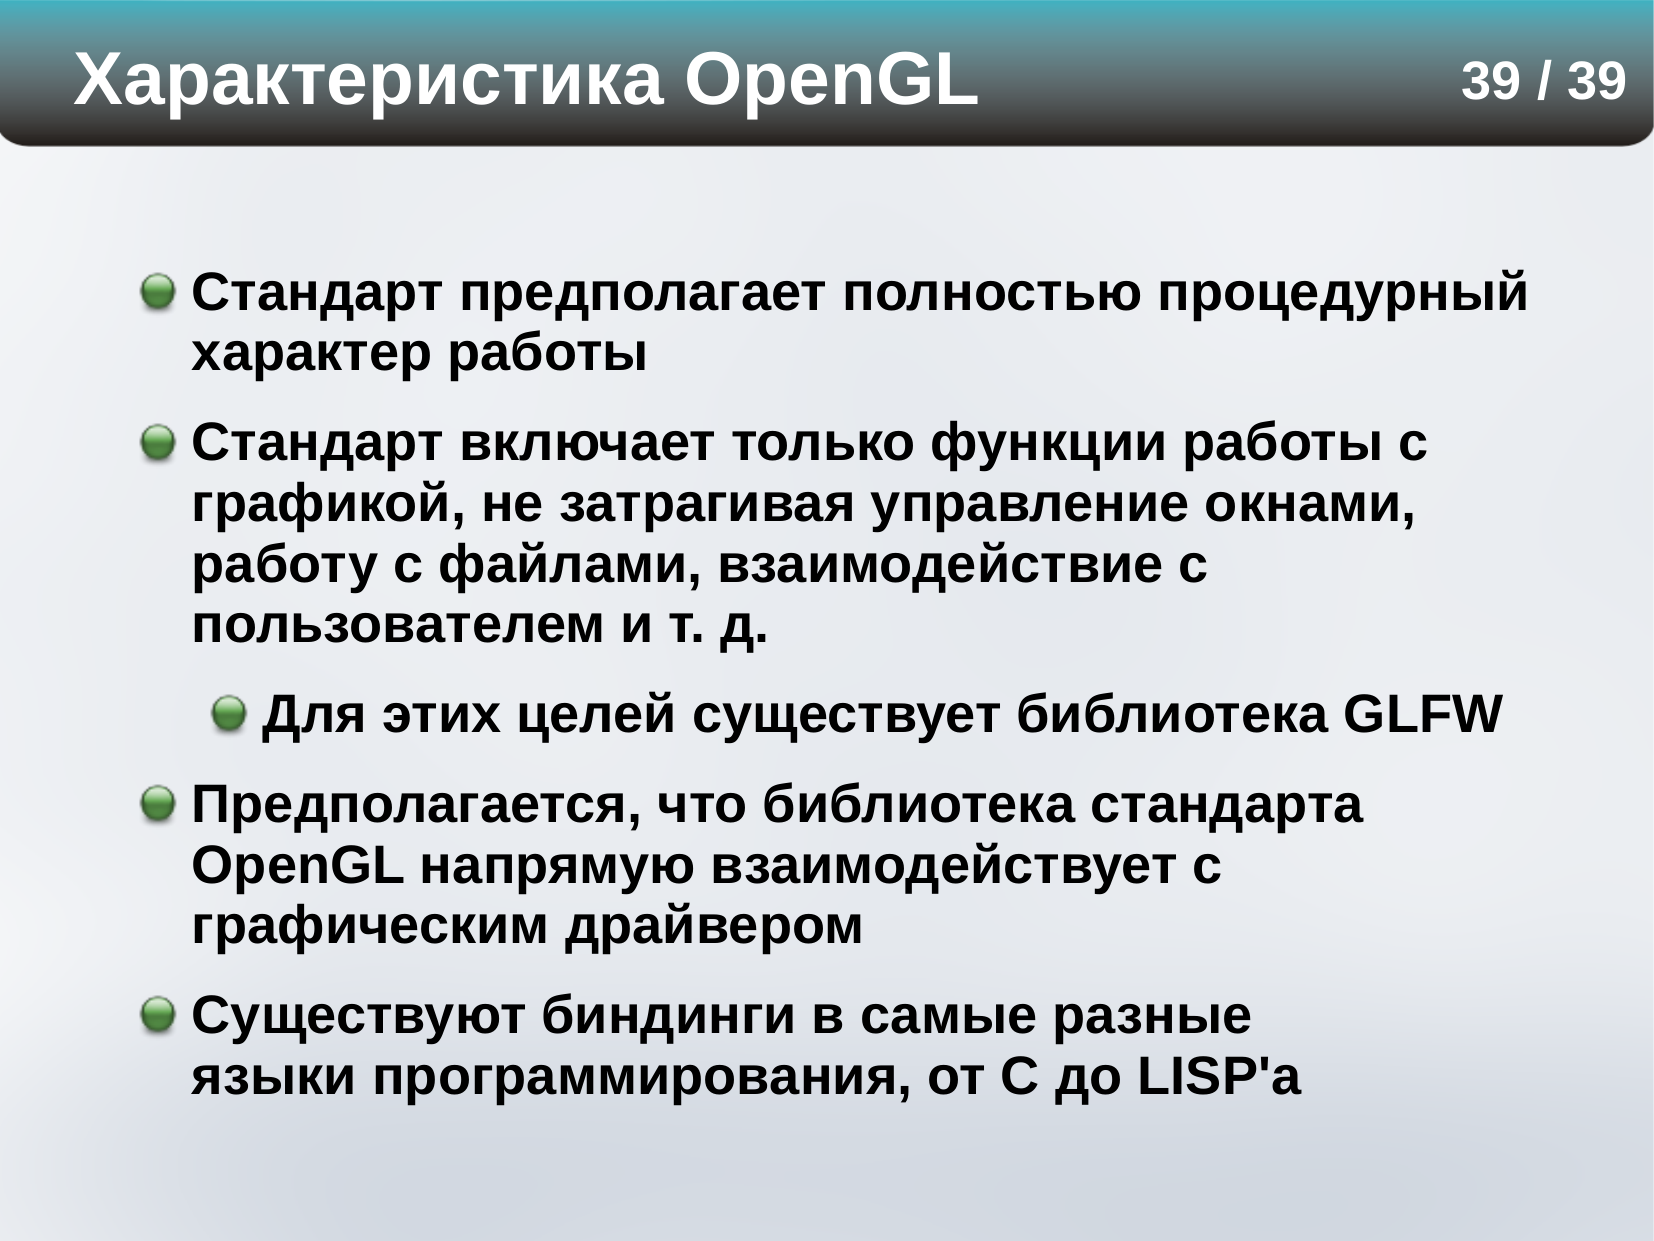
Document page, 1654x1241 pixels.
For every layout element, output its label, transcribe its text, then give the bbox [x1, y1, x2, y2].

text_box Стандарт предполагает полностью процедурный характер работы Стандарт включает только функции работы с графикой, не затрагивая управление окнами, работу с файлами, взаимодействие с пользователем и т. д. Для этих целей существует библиотека GLFW Предполагается, что библиотека стандарта OpenGL напрямую взаимодействует с графическим драйвером Существуют биндинги в самые разные языки программирования, от С до LISP'a [118, 253, 1595, 1114]
picture [0, 0, 1654, 1241]
text_box <number> / 39 [1446, 42, 1654, 179]
text_box Характеристика OpenGL [59, 29, 1123, 129]
